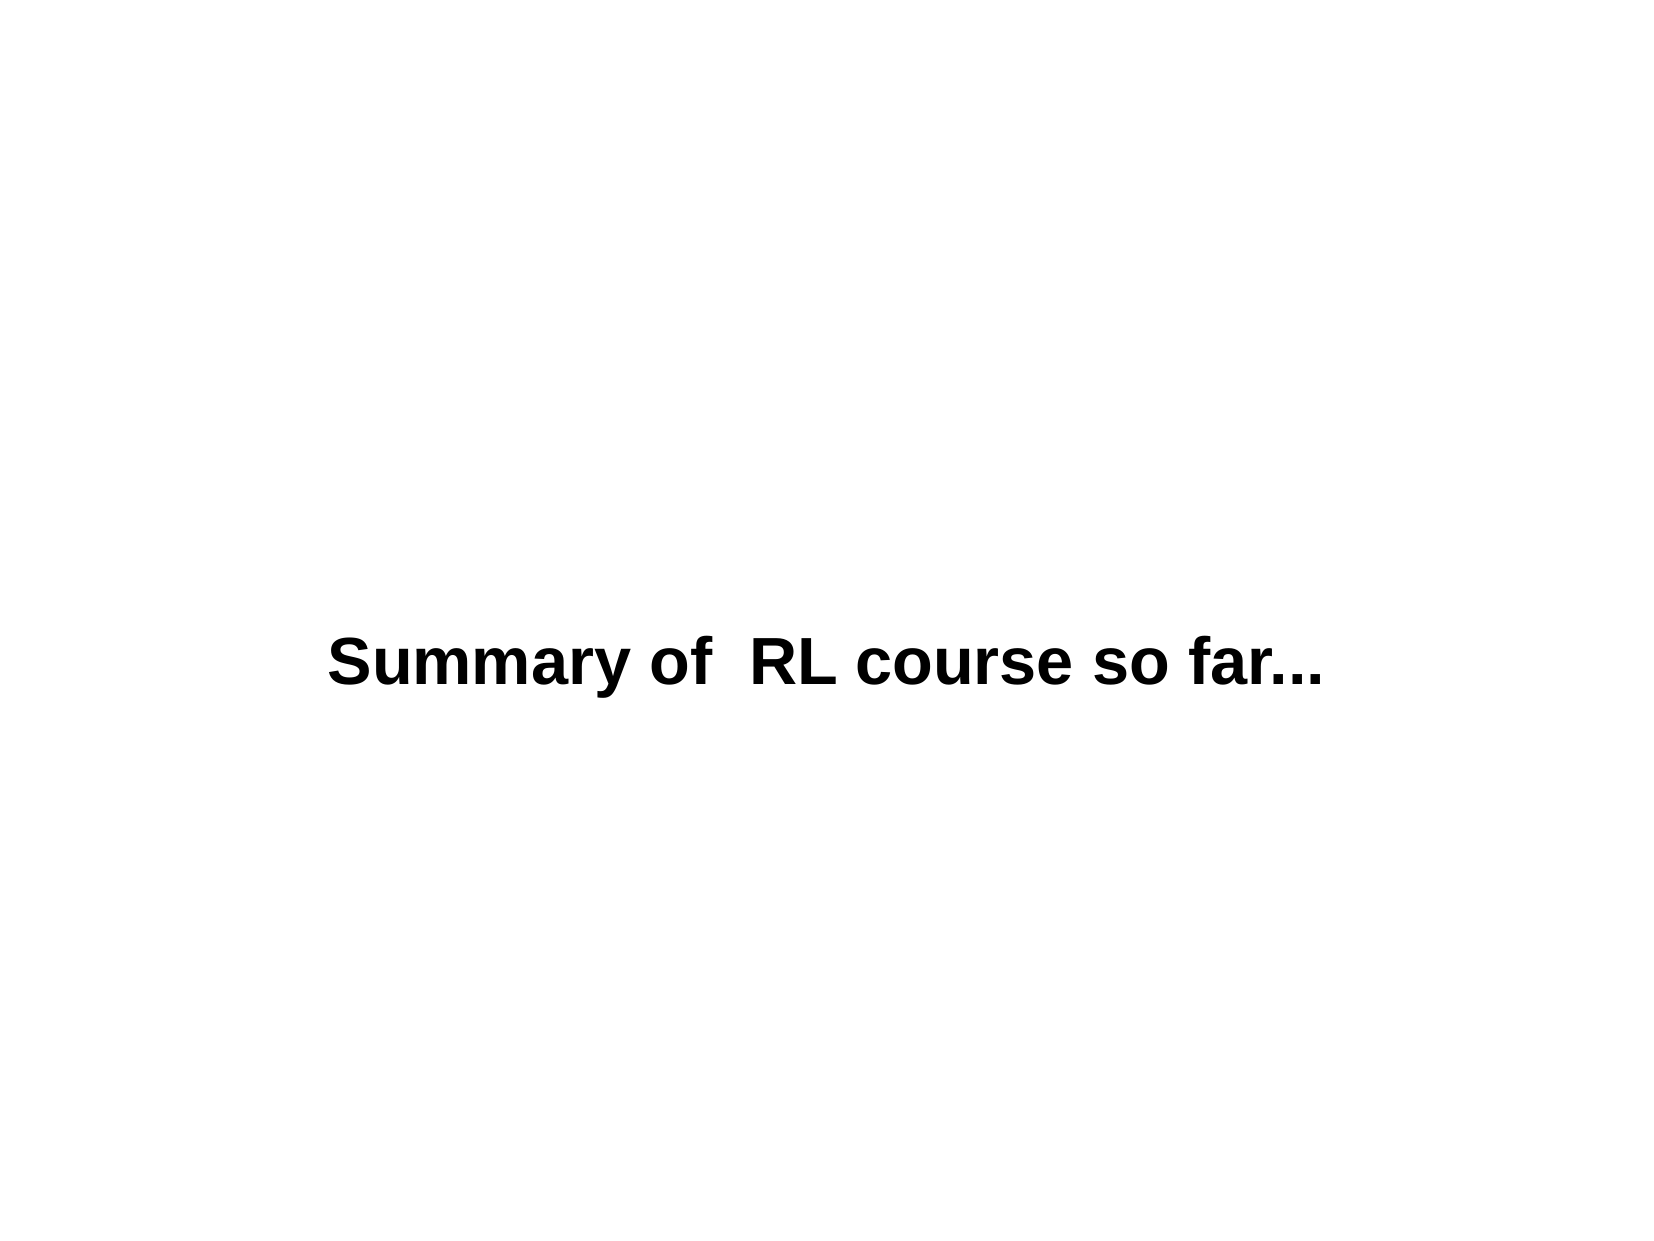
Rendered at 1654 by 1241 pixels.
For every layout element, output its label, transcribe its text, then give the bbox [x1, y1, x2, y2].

subtitle Summary of RL course so far... [82, 302, 1571, 1022]
